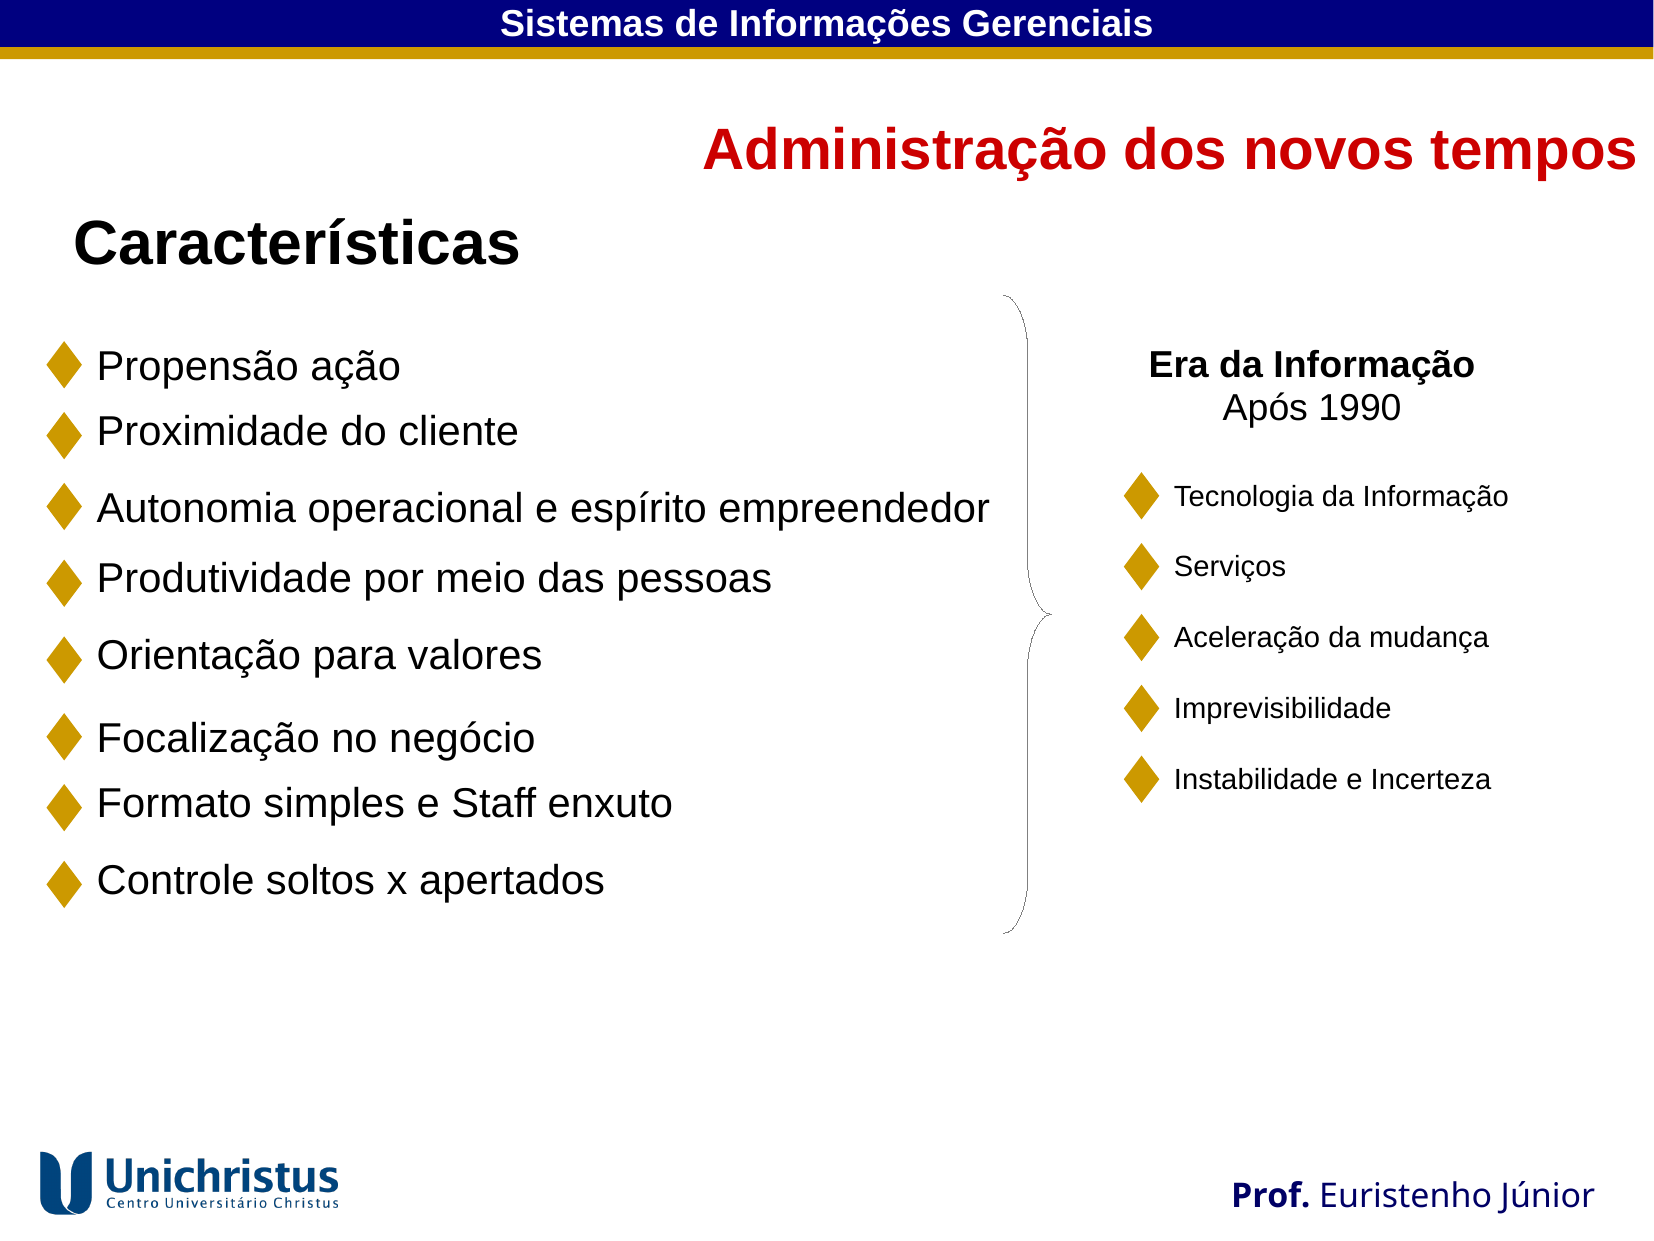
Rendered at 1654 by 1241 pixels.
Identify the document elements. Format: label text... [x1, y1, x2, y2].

text_box Tecnologia da Informação [1159, 472, 1525, 520]
text_box Instabilidade e Incerteza [1159, 755, 1507, 804]
text_box Propensão ação [81, 335, 416, 397]
text_box Controle soltos x apertados [81, 848, 621, 911]
text_box Administração dos novos tempos [687, 109, 1654, 190]
text_box Aceleração da mudança [1159, 613, 1505, 662]
text_box Focalização no negócio [81, 707, 551, 769]
text_box [46, 784, 81, 832]
text_box [0, 47, 1654, 60]
text_box Imprevisibilidade [1159, 684, 1407, 733]
text_box [46, 713, 81, 761]
text_box [1123, 755, 1159, 803]
text_box [46, 341, 81, 389]
text_box Formato simples e Staff enxuto [81, 772, 689, 834]
text_box [1123, 543, 1159, 591]
text_box [1123, 684, 1159, 733]
text_box [46, 636, 81, 684]
text_box Prof. Euristenho Júnior [1216, 1163, 1654, 1224]
text_box [1123, 472, 1159, 520]
text_box [1123, 613, 1159, 662]
text_box Orientação para valores [81, 624, 558, 686]
text_box Serviços [1159, 543, 1302, 591]
picture [35, 1148, 343, 1217]
text_box [46, 559, 81, 607]
text_box Autonomia operacional e espírito empreendedor [81, 476, 1006, 539]
text_box [46, 860, 81, 909]
text_box Produtividade por meio das pessoas [81, 547, 788, 610]
text_box [46, 482, 81, 531]
text_box Proximidade do cliente [81, 400, 534, 462]
text_box Características [59, 200, 537, 286]
text_box Sistemas de Informações Gerenciais [0, 0, 1654, 47]
text_box [46, 411, 81, 460]
text_box Era da Informação Após 1990 [1133, 336, 1491, 436]
